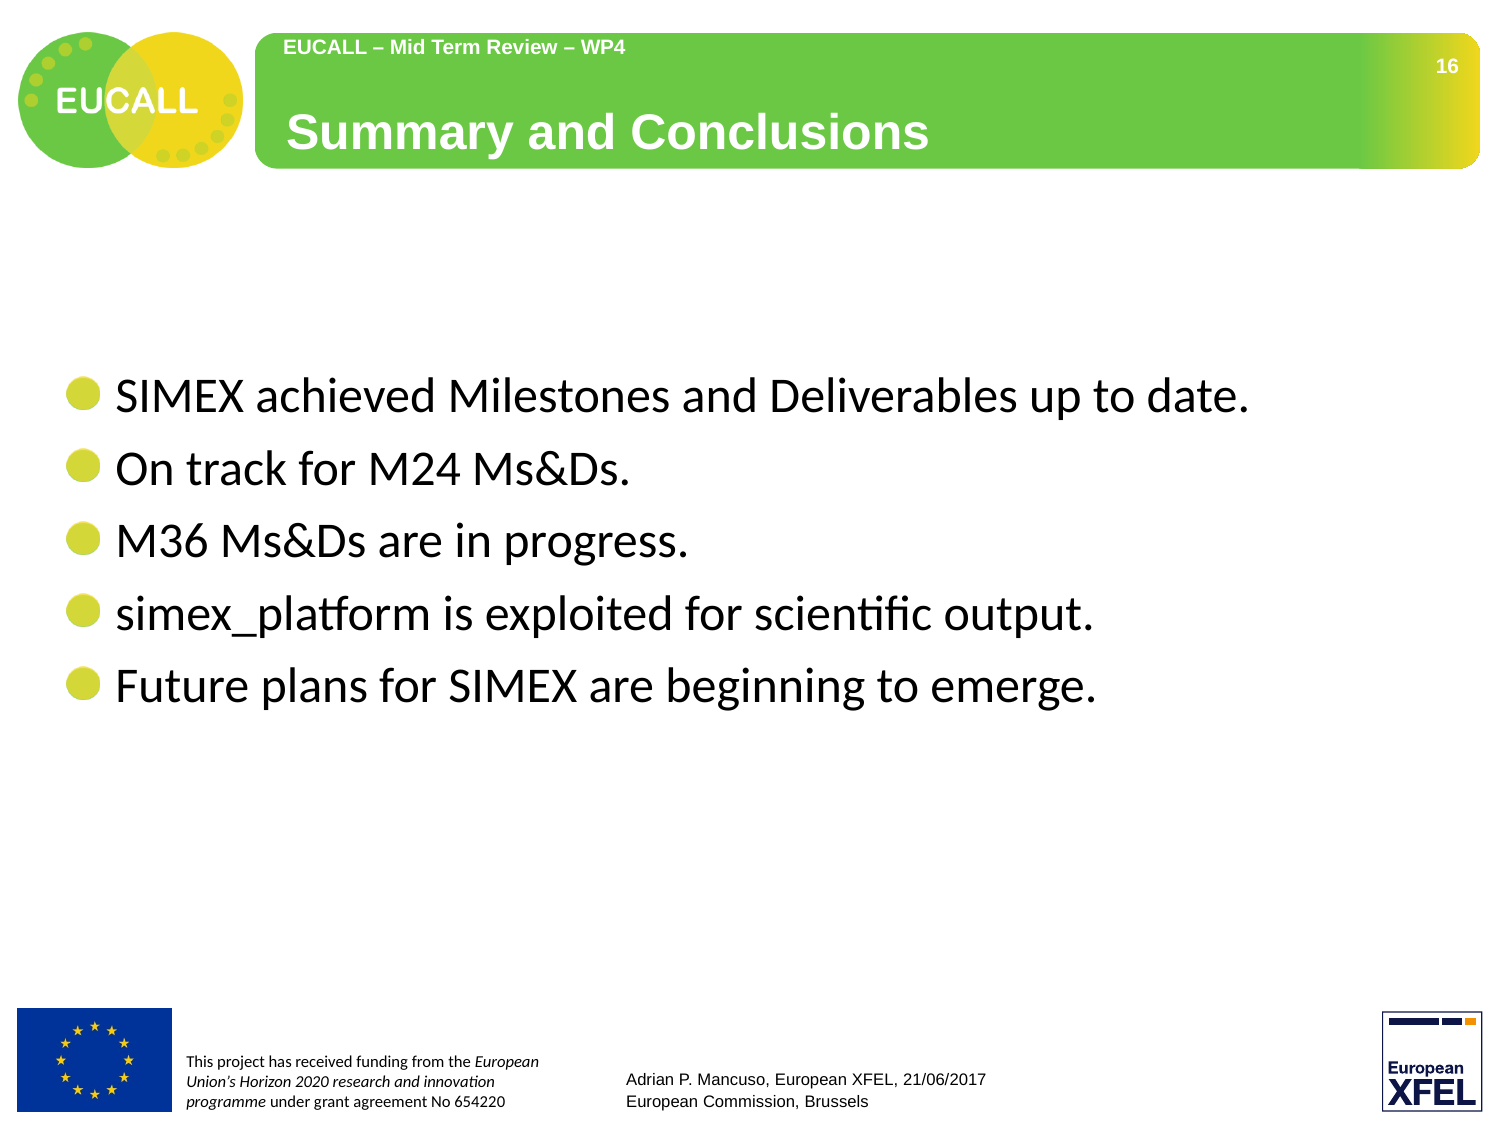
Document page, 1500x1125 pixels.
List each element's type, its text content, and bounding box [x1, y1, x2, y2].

picture [18, 32, 243, 168]
picture [66, 666, 100, 700]
picture [66, 593, 100, 627]
text_box SIMEX achieved Milestones and Deliverables up to date. On track for M24 Ms&Ds. M36 Ms&Ds are in progress. simex_platform is exploited for scientific output. Future plans for SIMEX are beginning to emerge. [66, 362, 1375, 886]
picture [17, 1008, 172, 1112]
picture [66, 376, 100, 410]
picture [66, 448, 100, 482]
text_box Summary and Conclusions [274, 98, 1469, 160]
picture [66, 521, 100, 555]
